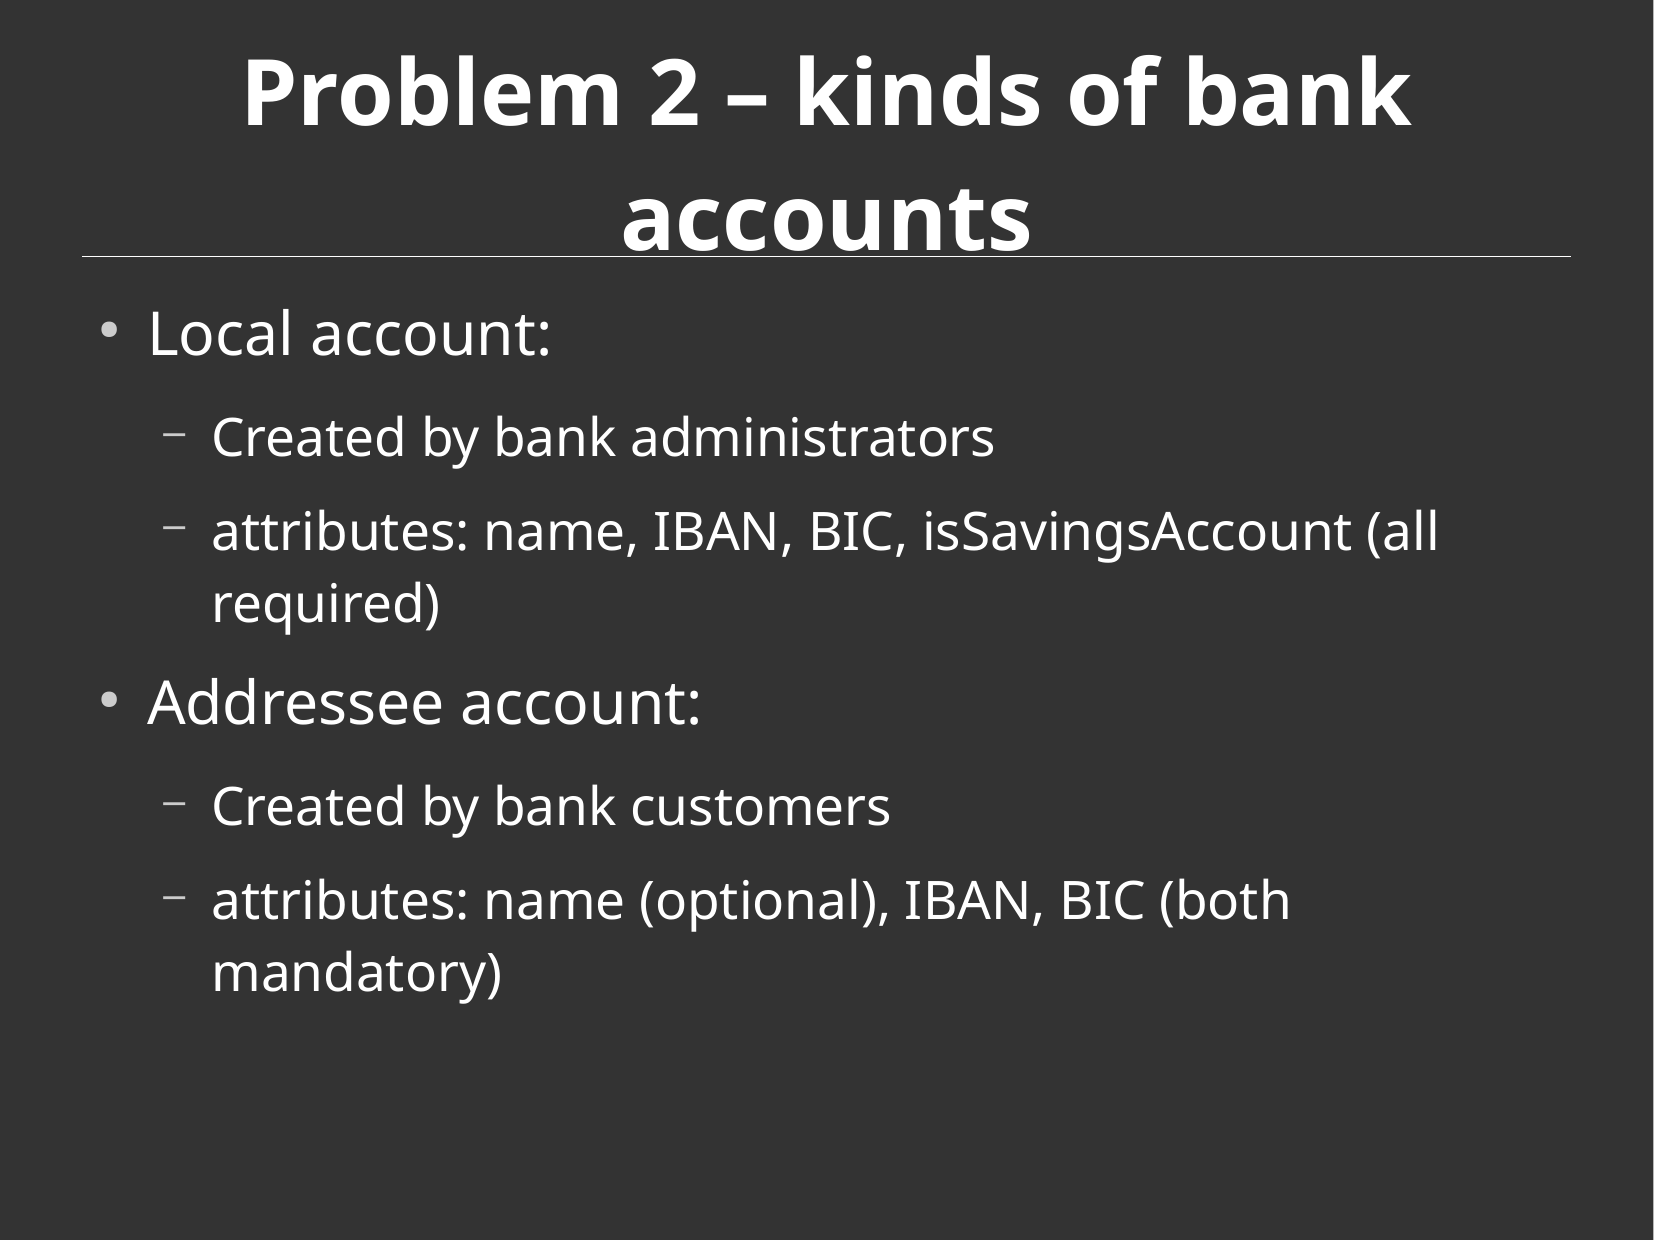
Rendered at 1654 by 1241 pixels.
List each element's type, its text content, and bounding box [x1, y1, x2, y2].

title Problem 2 – kinds of bank accounts [82, 45, 1571, 260]
list Local account: Created by bank administrators attributes: name, IBAN, BIC, isSavingsAccount (all required) Addressee account: Created by bank customers attributes: name (optional), IBAN, BIC (both mandatory) [82, 290, 1571, 1010]
